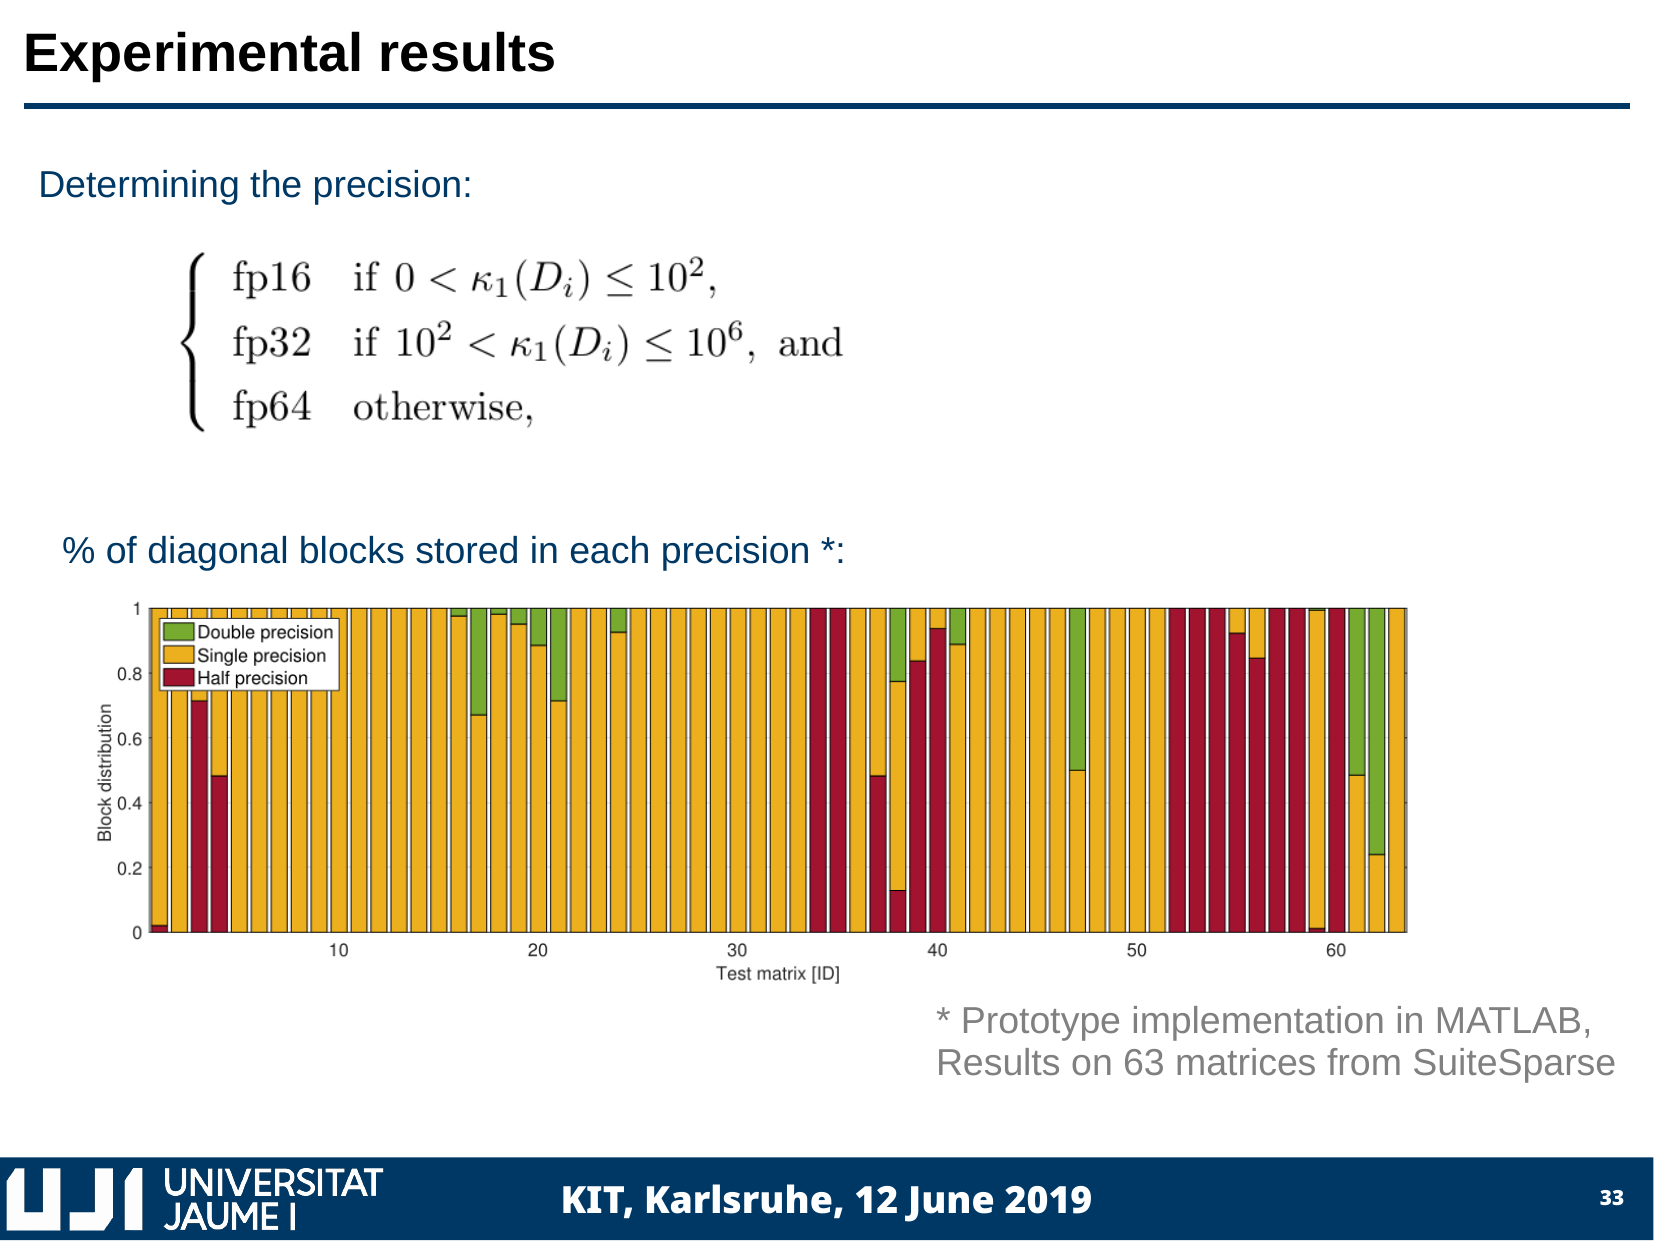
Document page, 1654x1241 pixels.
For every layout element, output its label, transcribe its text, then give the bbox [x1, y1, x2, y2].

text_box % of diagonal blocks stored in each precision *: [47, 522, 861, 580]
text_box Determining the precision: [23, 156, 488, 214]
picture [0, 1158, 390, 1241]
picture [153, 224, 886, 451]
text_box * Prototype implementation in MATLAB, Results on 63 matrices from SuiteSparse [921, 992, 1632, 1091]
title Experimental results [23, 0, 1630, 107]
picture [59, 566, 1441, 999]
